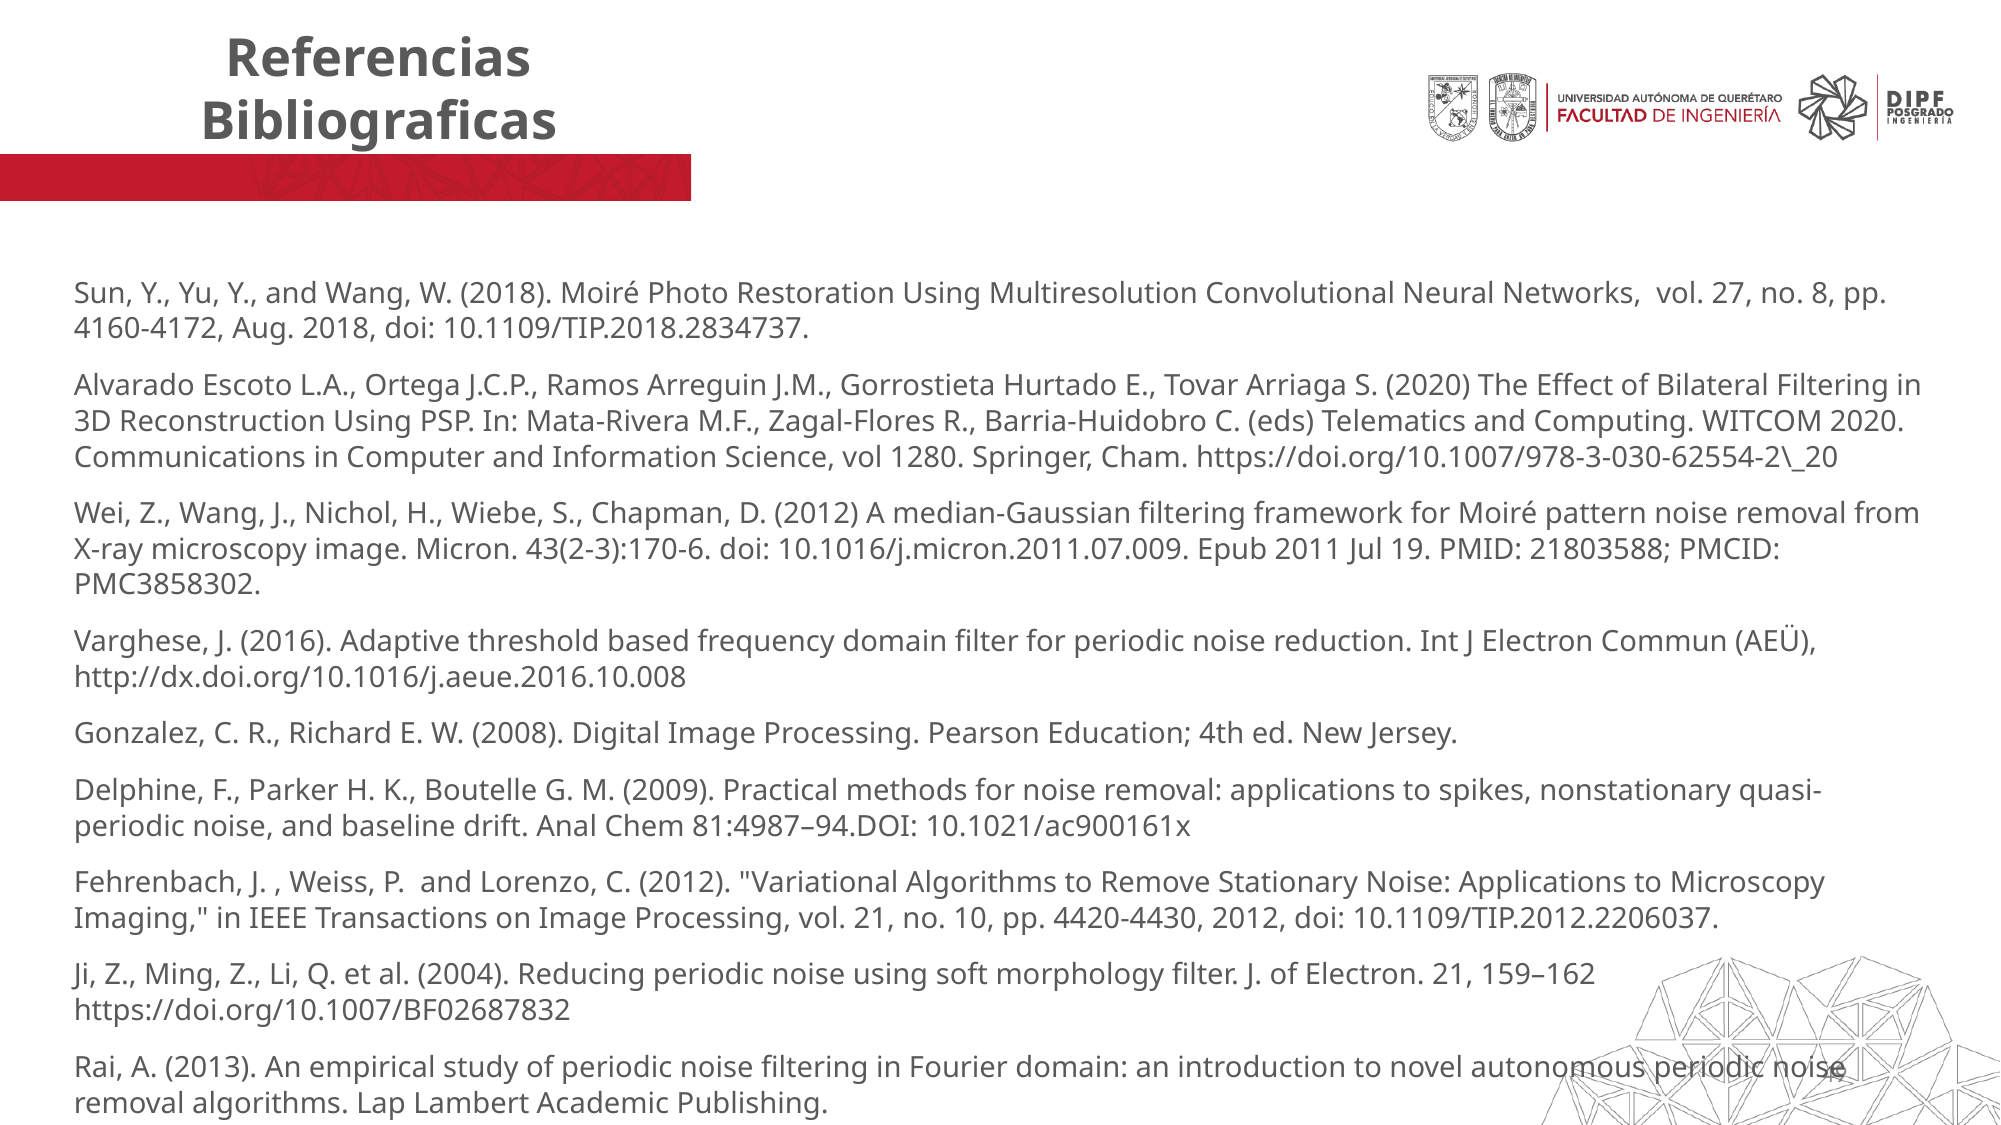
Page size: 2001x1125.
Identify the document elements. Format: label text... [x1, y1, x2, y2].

picture [1521, 945, 2000, 1125]
picture [1422, 66, 1959, 160]
picture [0, 154, 692, 201]
text_box Referencias Bibliograficas [66, 14, 692, 154]
text_box Sun, Y., Yu, Y., and Wang, W. (2018). Moiré Photo Restoration Using Multiresolution Convolutional Neural Networks, vol. 27, no. 8, pp. 4160-4172, Aug. 2018, doi: 10.1109/TIP.2018.2834737. Alvarado Escoto L.A., Ortega J.C.P., Ramos Arreguin J.M., Gorrostieta Hurtado E., Tovar Arriaga S. (2020) The Effect of Bilateral Filtering in 3D Reconstruction Using PSP. In: Mata-Rivera M.F., Zagal-Flores R., Barria-Huidobro C. (eds) Telematics and Computing. WITCOM 2020. Communications in Computer and Information Science, vol 1280. Springer, Cham. https://doi.org/10.1007/978-3-030-62554-2\_20 Wei, Z., Wang, J., Nichol, H., Wiebe, S., Chapman, D. (2012) A median-Gaussian filtering framework for Moiré pattern noise removal from X-ray microscopy image. Micron. 43(2-3):170-6. doi: 10.1016/j.micron.2011.07.009. Epub 2011 Jul 19. PMID: 21803588; PMCID: PMC3858302. Varghese, J. (2016). Adaptive threshold based frequency domain filter for periodic noise reduction. Int J Electron Commun (AEÜ), http://dx.doi.org/10.1016/j.aeue.2016.10.008 Gonzalez, C. R., Richard E. W. (2008). Digital Image Processing. Pearson Education; 4th ed. New Jersey. Delphine, F., Parker H. K., Boutelle G. M. (2009). Practical methods for noise removal: applications to spikes, nonstationary quasi-periodic noise, and baseline drift. Anal Chem 81:4987–94.DOI: 10.1021/ac900161x Fehrenbach, J. , Weiss, P. and Lorenzo, C. (2012). "Variational Algorithms to Remove Stationary Noise: Applications to Microscopy Imaging," in IEEE Transactions on Image Processing, vol. 21, no. 10, pp. 4420-4430, 2012, doi: 10.1109/TIP.2012.2206037. Ji, Z., Ming, Z., Li, Q. et al. (2004). Reducing periodic noise using soft morphology filter. J. of Electron. 21, 159–162 https://doi.org/10.1007/BF02687832 Rai, A. (2013). An empirical study of periodic noise filtering in Fourier domain: an introduction to novel autonomous periodic noise removal algorithms. Lap Lambert Academic Publishing. Srinivasan, R., Cannon, M. \& White, J., (1988). Landsat Data Destriping Using Power Spectral Filtering, Opt. Eng. 27(11) 271193 https://doi.org/10.1117/12.7976791 Lebrun, M., Colom, M., Buades, A., \& Morel, J. (2012). Secrets of image denoising cuisine. Acta Numerica, 21, 475-576. doi:10.1017/S0962492912000062 [59, 206, 1949, 1107]
